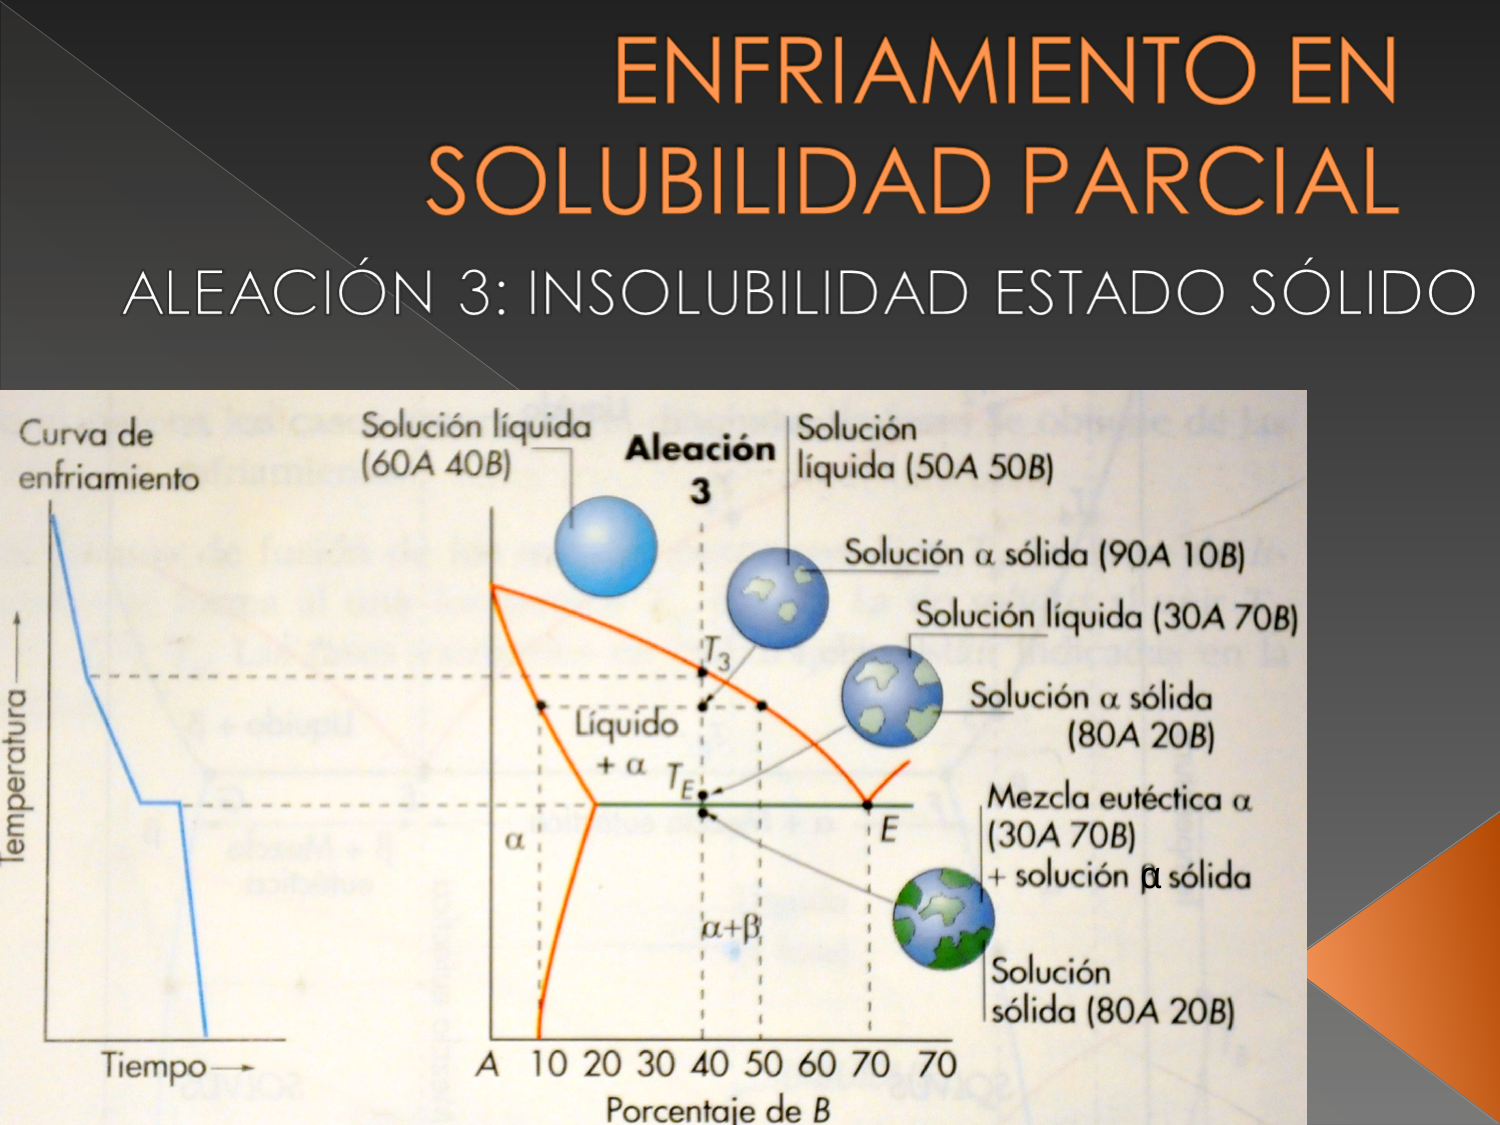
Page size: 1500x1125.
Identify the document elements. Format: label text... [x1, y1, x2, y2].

picture [0, 0, 1500, 1125]
text_box α [1125, 843, 1172, 905]
